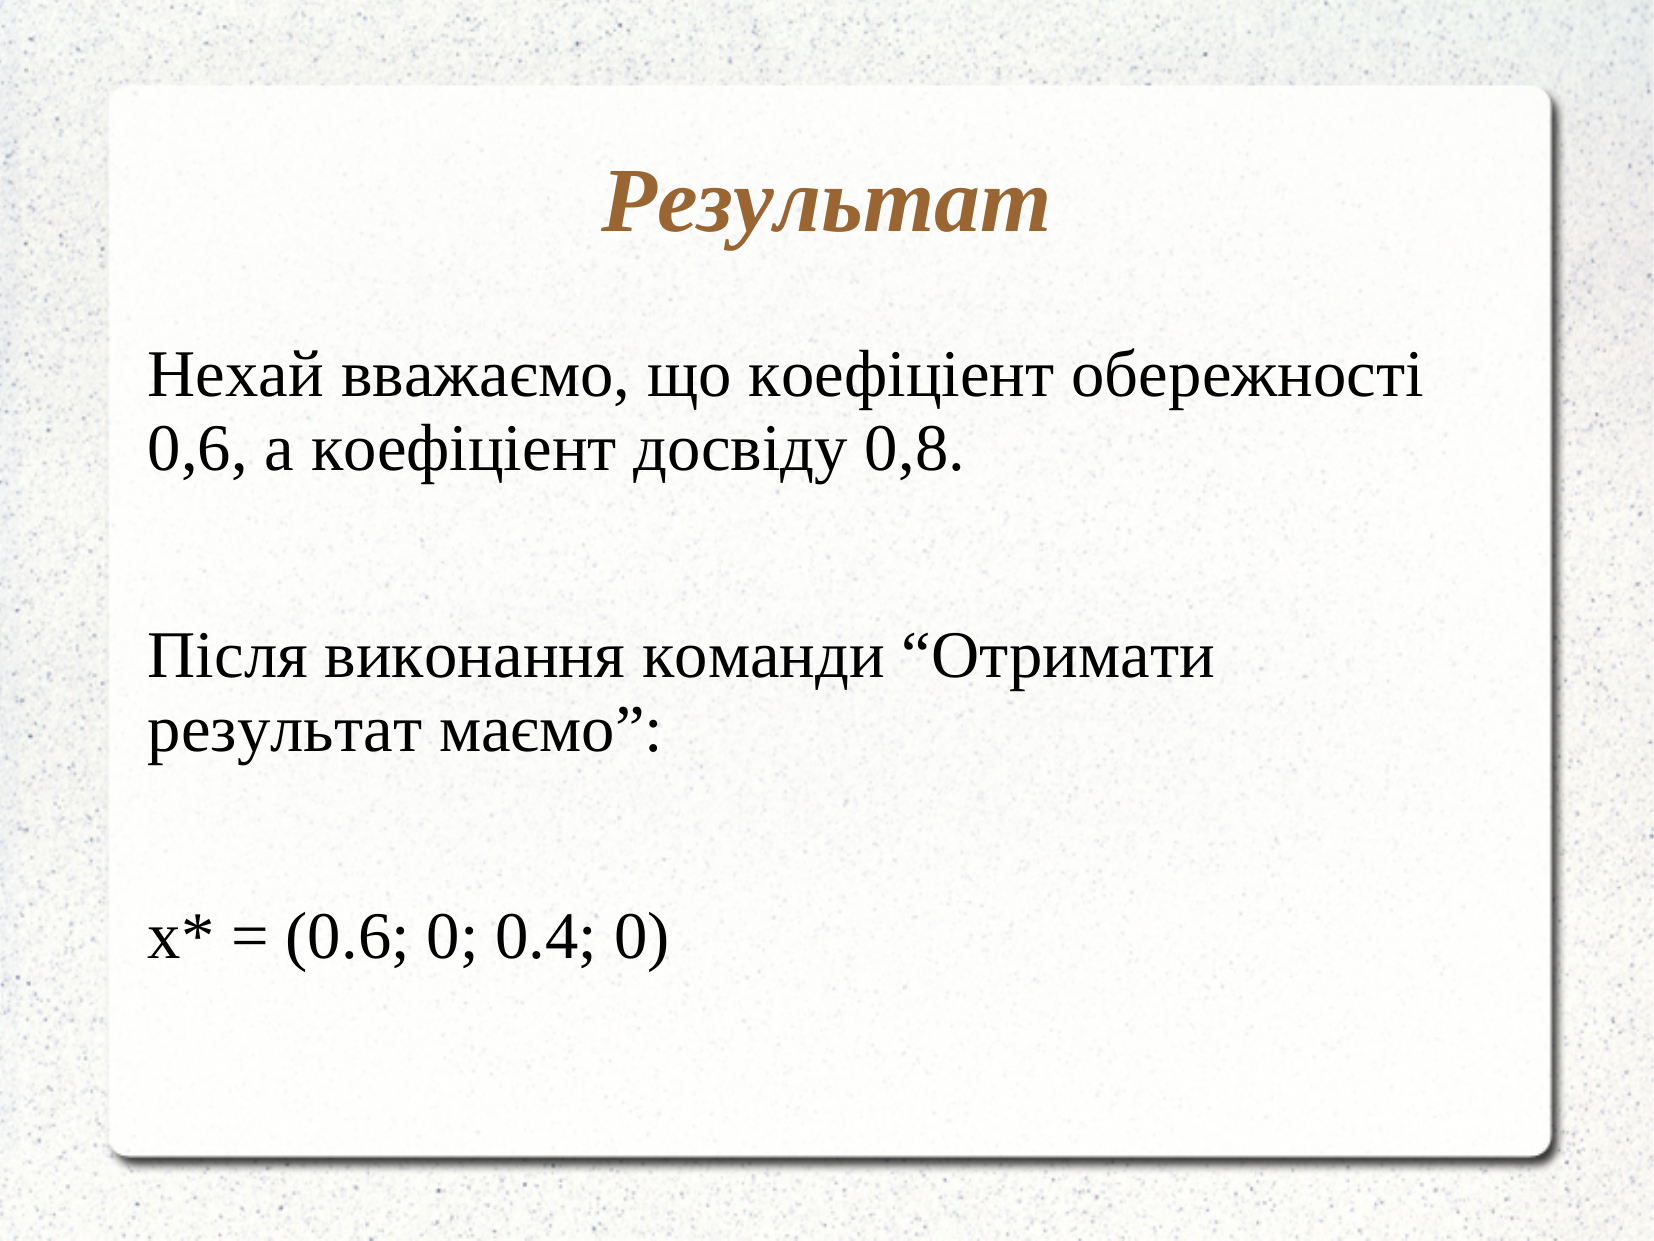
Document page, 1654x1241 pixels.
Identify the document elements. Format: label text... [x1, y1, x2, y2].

list Нехай вважаємо, що коефіціент обережності 0,6, а коефіціент досвіду 0,8. Після виконання команди “Отримати результат маємо”: x* = (0.6; 0; 0.4; 0) [147, 336, 1506, 1111]
picture [0, 0, 1654, 1241]
title Результат [118, 96, 1536, 304]
